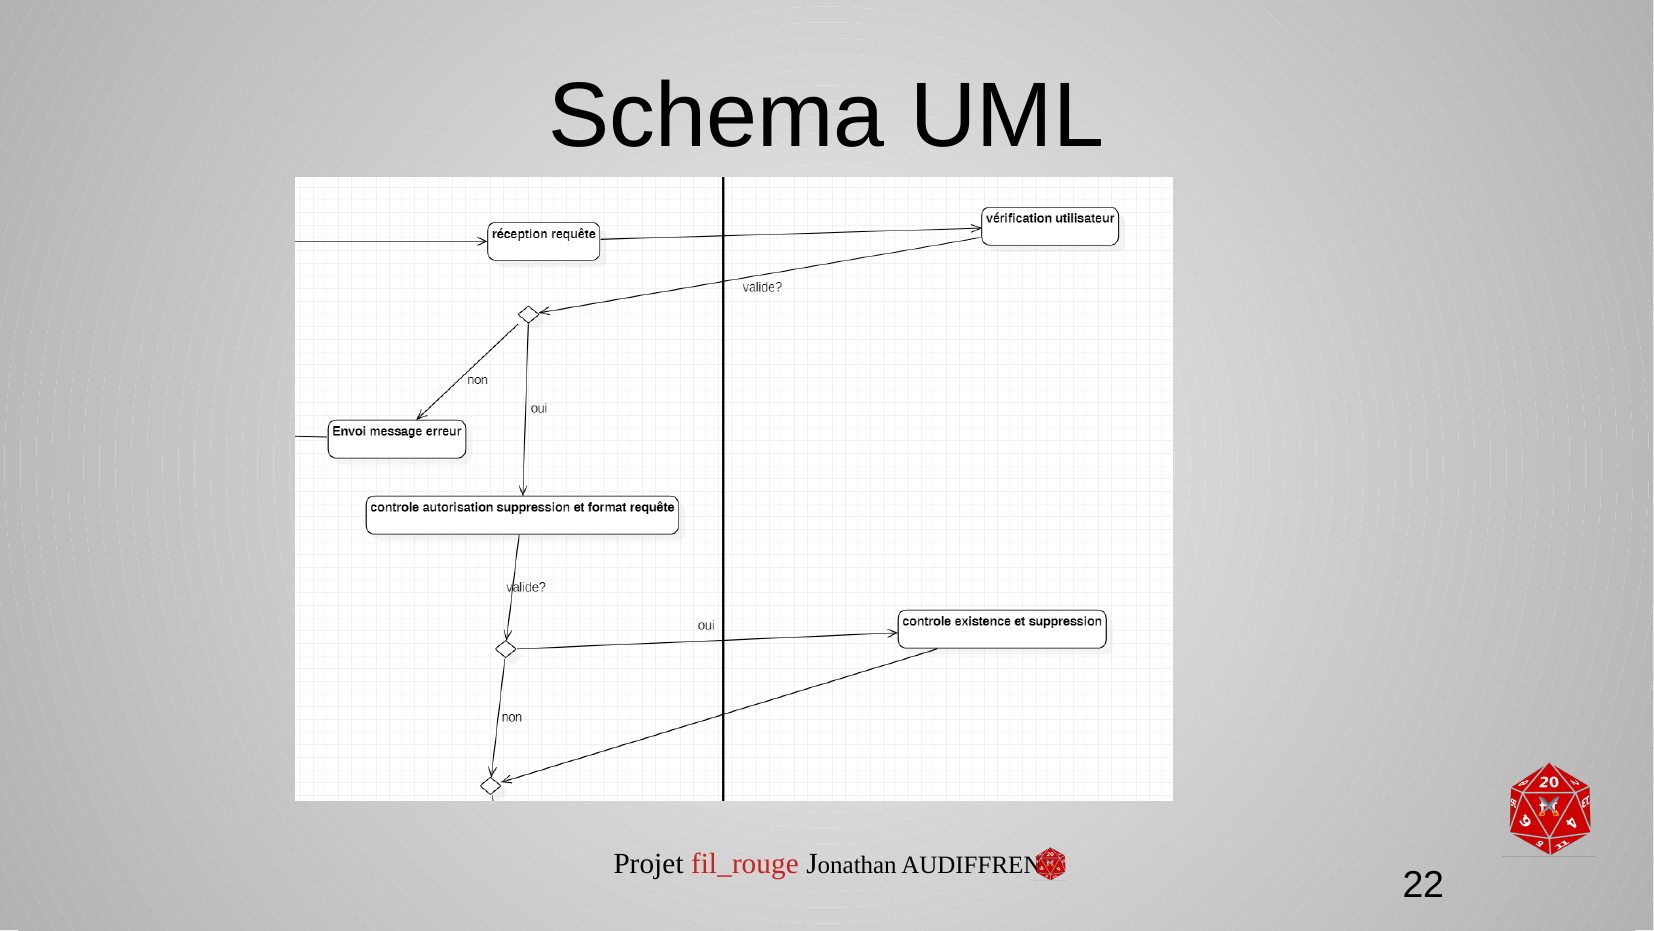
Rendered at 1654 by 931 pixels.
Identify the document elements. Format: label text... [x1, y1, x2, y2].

title Schema UML [82, 37, 1571, 193]
picture [1033, 847, 1067, 881]
picture [1502, 762, 1595, 857]
picture [295, 177, 1173, 801]
